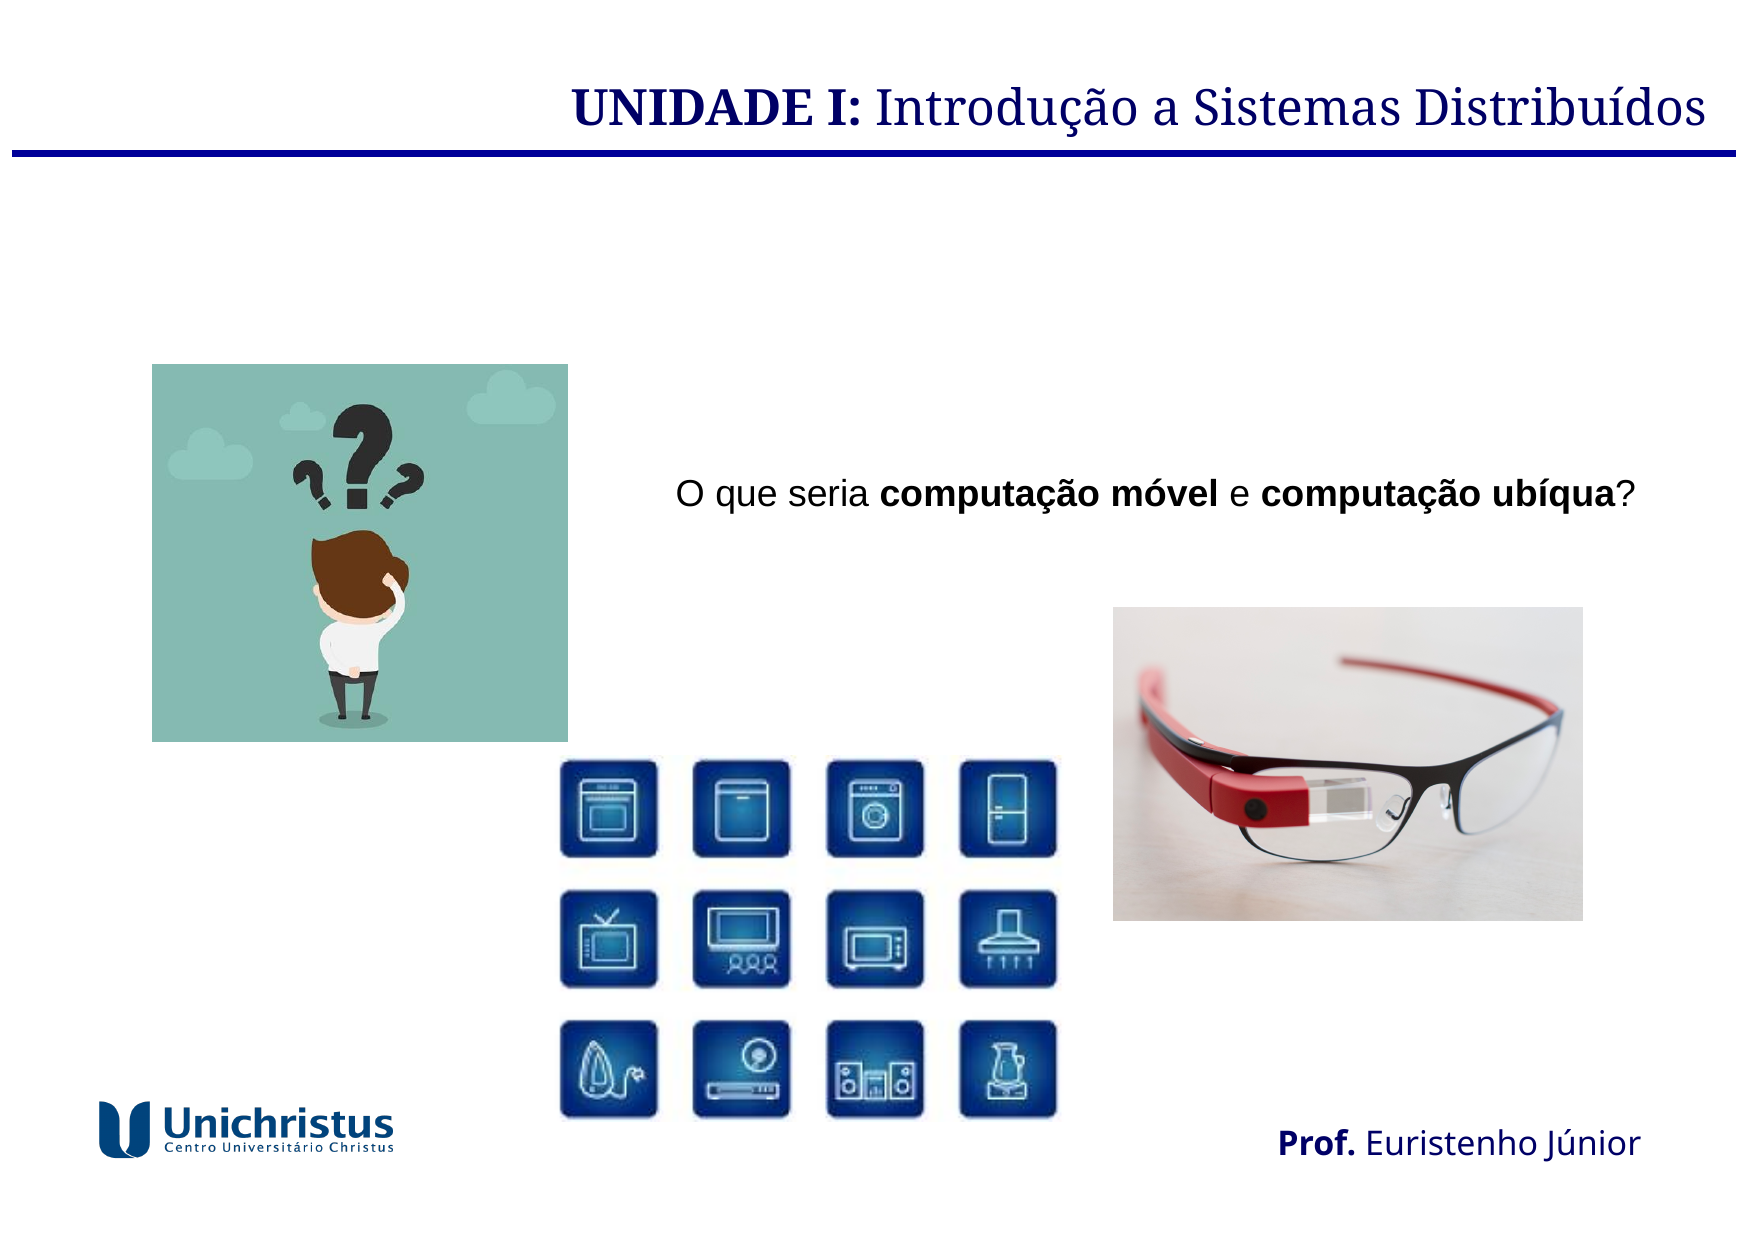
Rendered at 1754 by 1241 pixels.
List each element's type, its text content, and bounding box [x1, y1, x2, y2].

text_box UNIDADE I: Introdução a Sistemas Distribuídos [556, 157, 1708, 161]
text_box O que seria computação móvel e computação ubíqua? [646, 283, 1666, 881]
picture [94, 1098, 398, 1160]
picture [1113, 607, 1583, 921]
picture [152, 364, 568, 742]
text_box Prof. Euristenho Júnior [1262, 1111, 1695, 1167]
text_box UNIDADE I: Introdução a Sistemas Distribuídos [556, 64, 1708, 150]
picture [531, 755, 1084, 1123]
